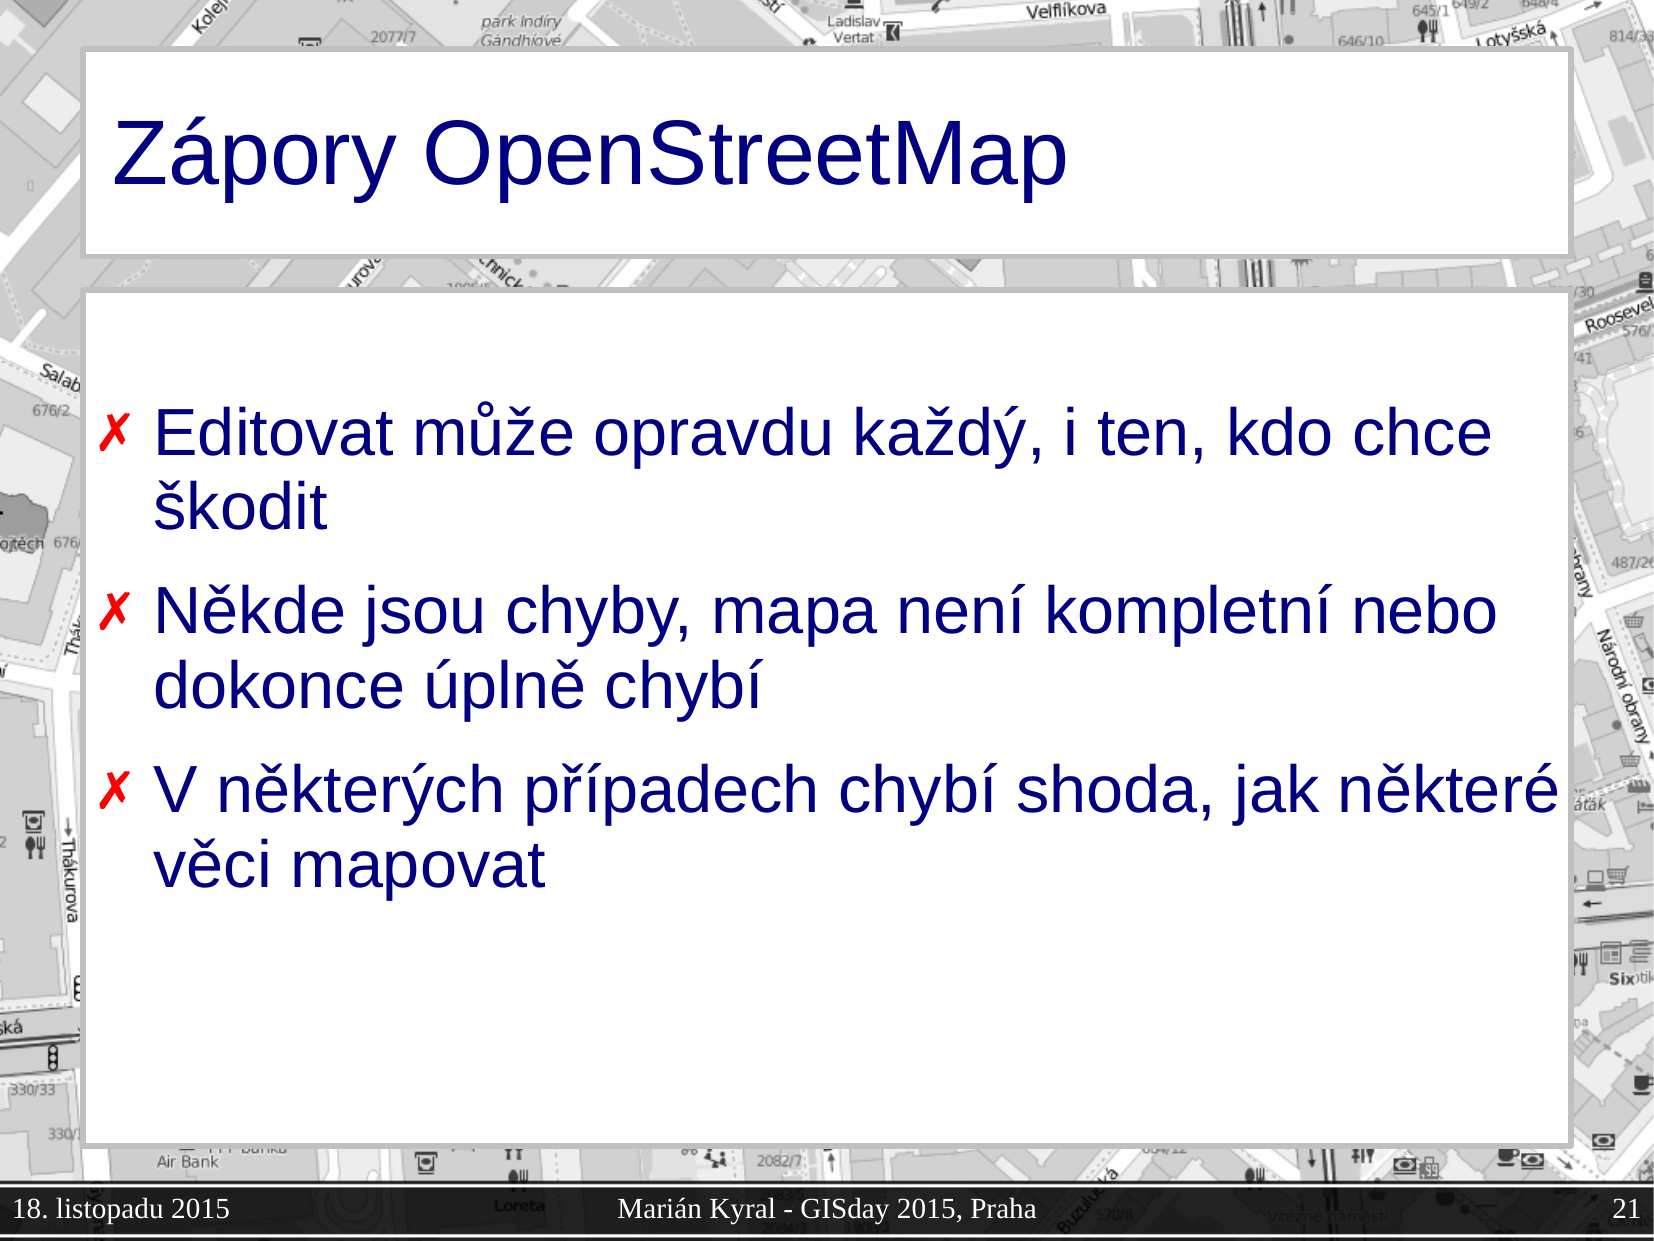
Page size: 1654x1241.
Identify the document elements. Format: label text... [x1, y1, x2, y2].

list Editovat může opravdu každý, i ten, kdo chce škodit Někde jsou chyby, mapa není kompletní nebo dokonce úplně chybí V některých případech chybí shoda, jak některé věci mapovat [82, 290, 1571, 1146]
title Zápory OpenStreetMap [82, 49, 1571, 257]
picture [0, 0, 1654, 1241]
